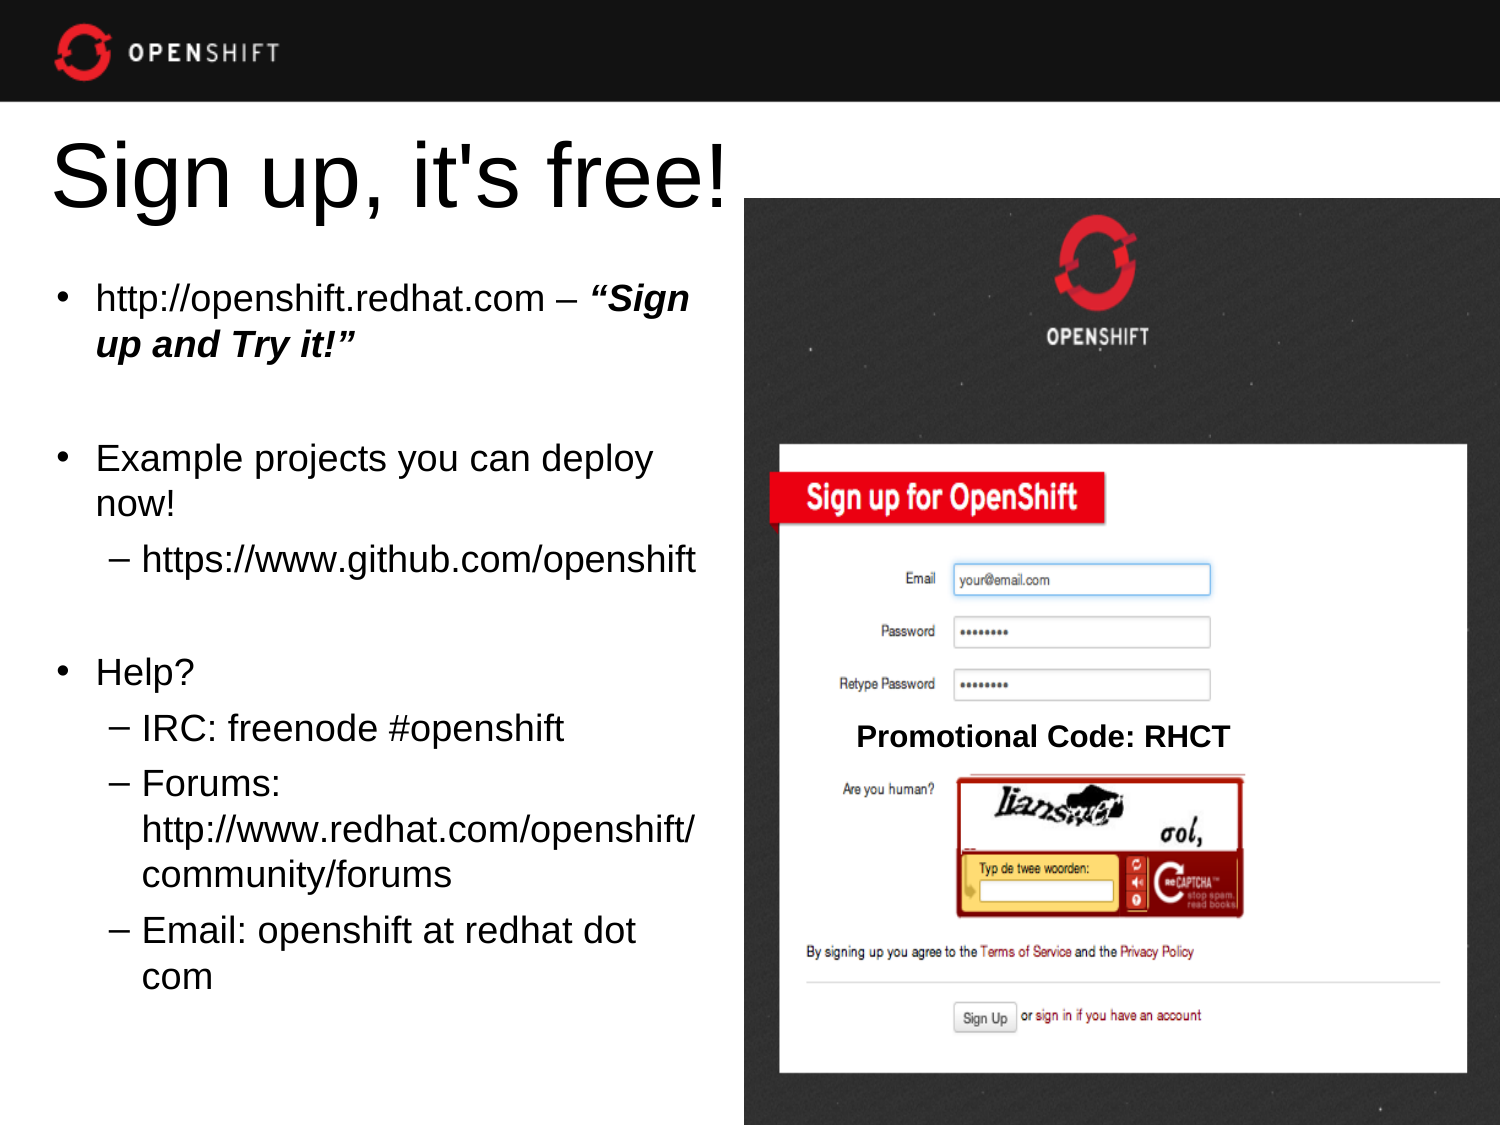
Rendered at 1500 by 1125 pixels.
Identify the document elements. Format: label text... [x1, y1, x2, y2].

title Sign up, it's free! [35, 52, 1311, 289]
picture [0, 0, 1500, 1125]
text_box Promotional Code: RHCT [804, 710, 1284, 759]
list http://openshift.redhat.com – “Sign up and Try it!” Example projects you can deploy now! https://www.github.com/openshift Help? IRC: freenode #openshift Forums: http://www.redhat.com/openshift/community/forums Email: openshift at redhat dot com [41, 265, 724, 1009]
